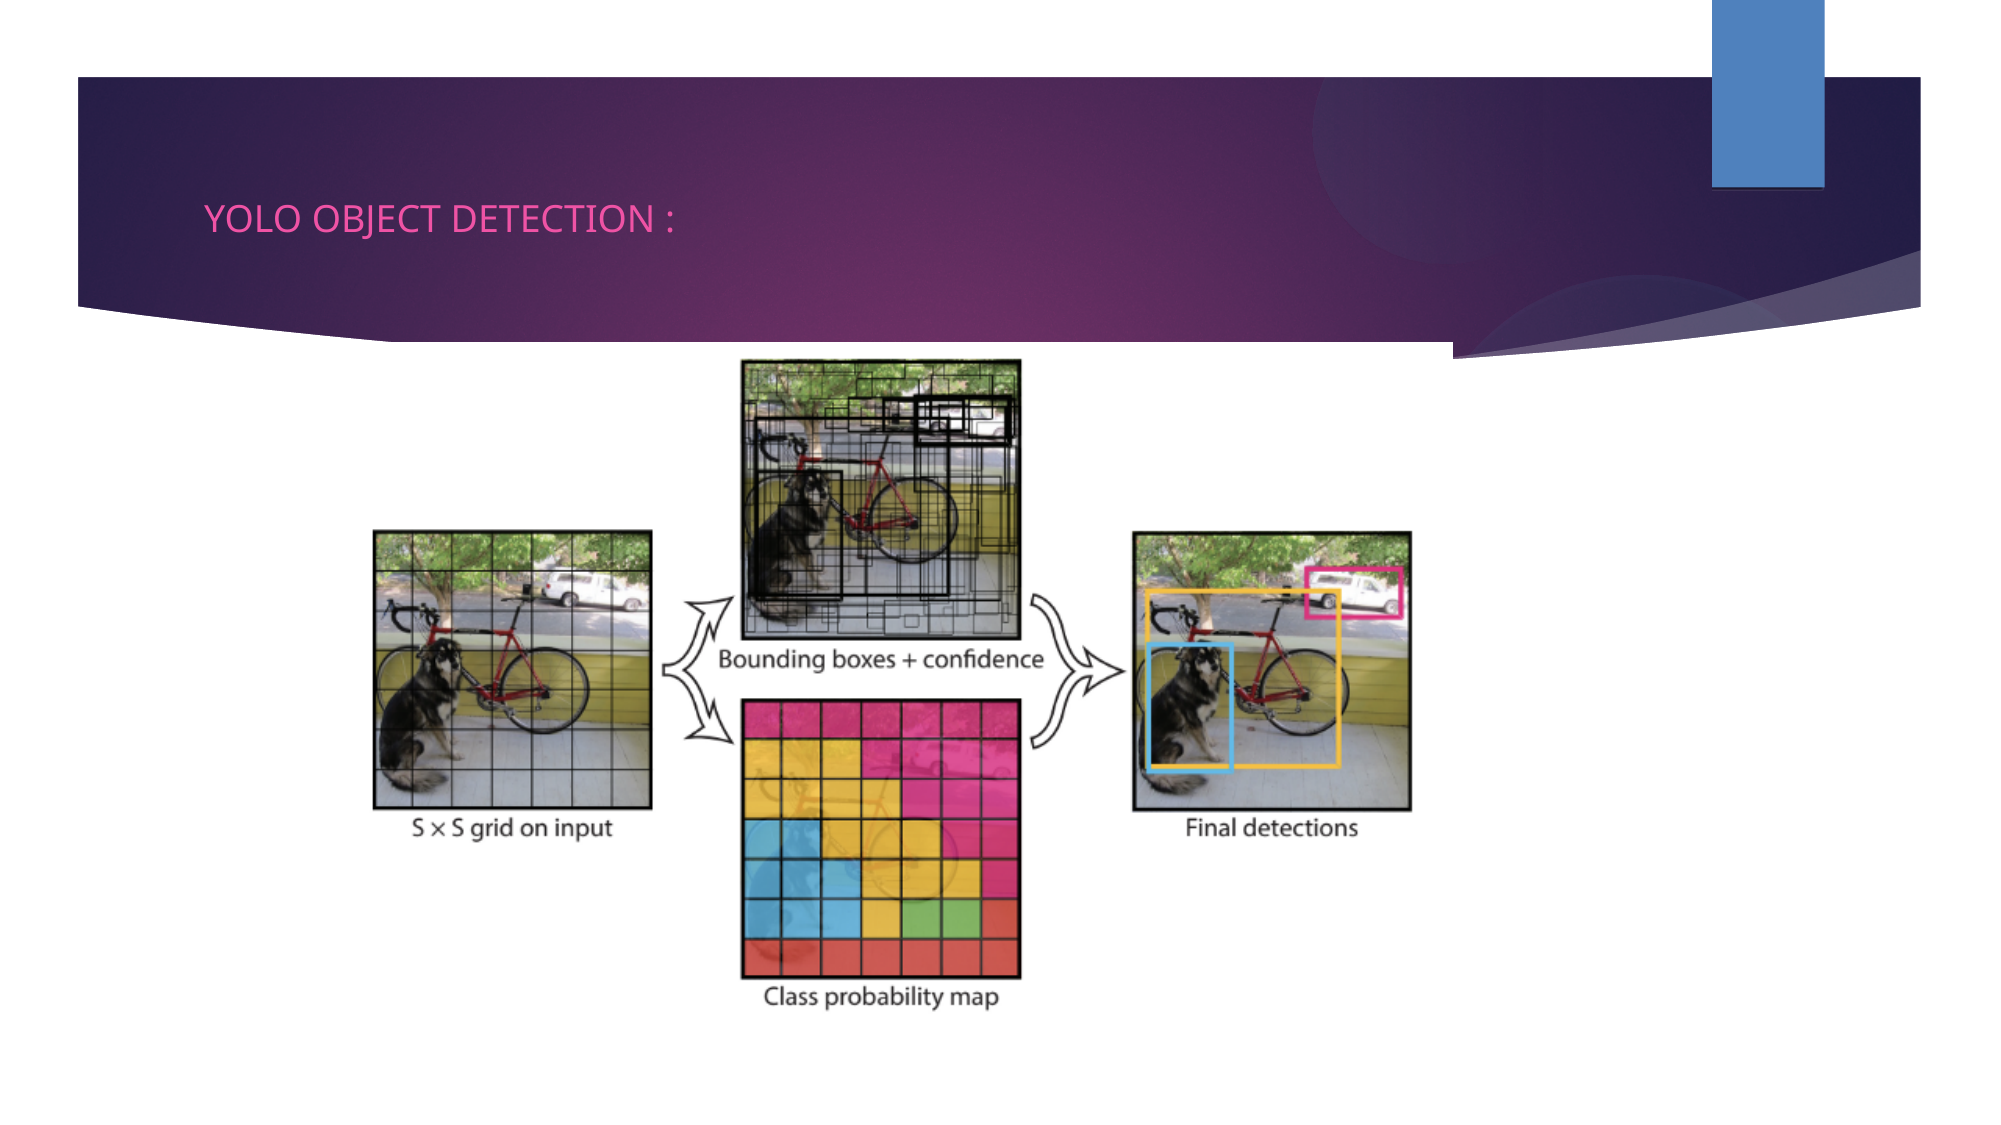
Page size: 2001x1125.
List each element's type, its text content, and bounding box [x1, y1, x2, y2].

text_box Yolo object detection : [189, 159, 1627, 276]
picture [79, 78, 1920, 1060]
